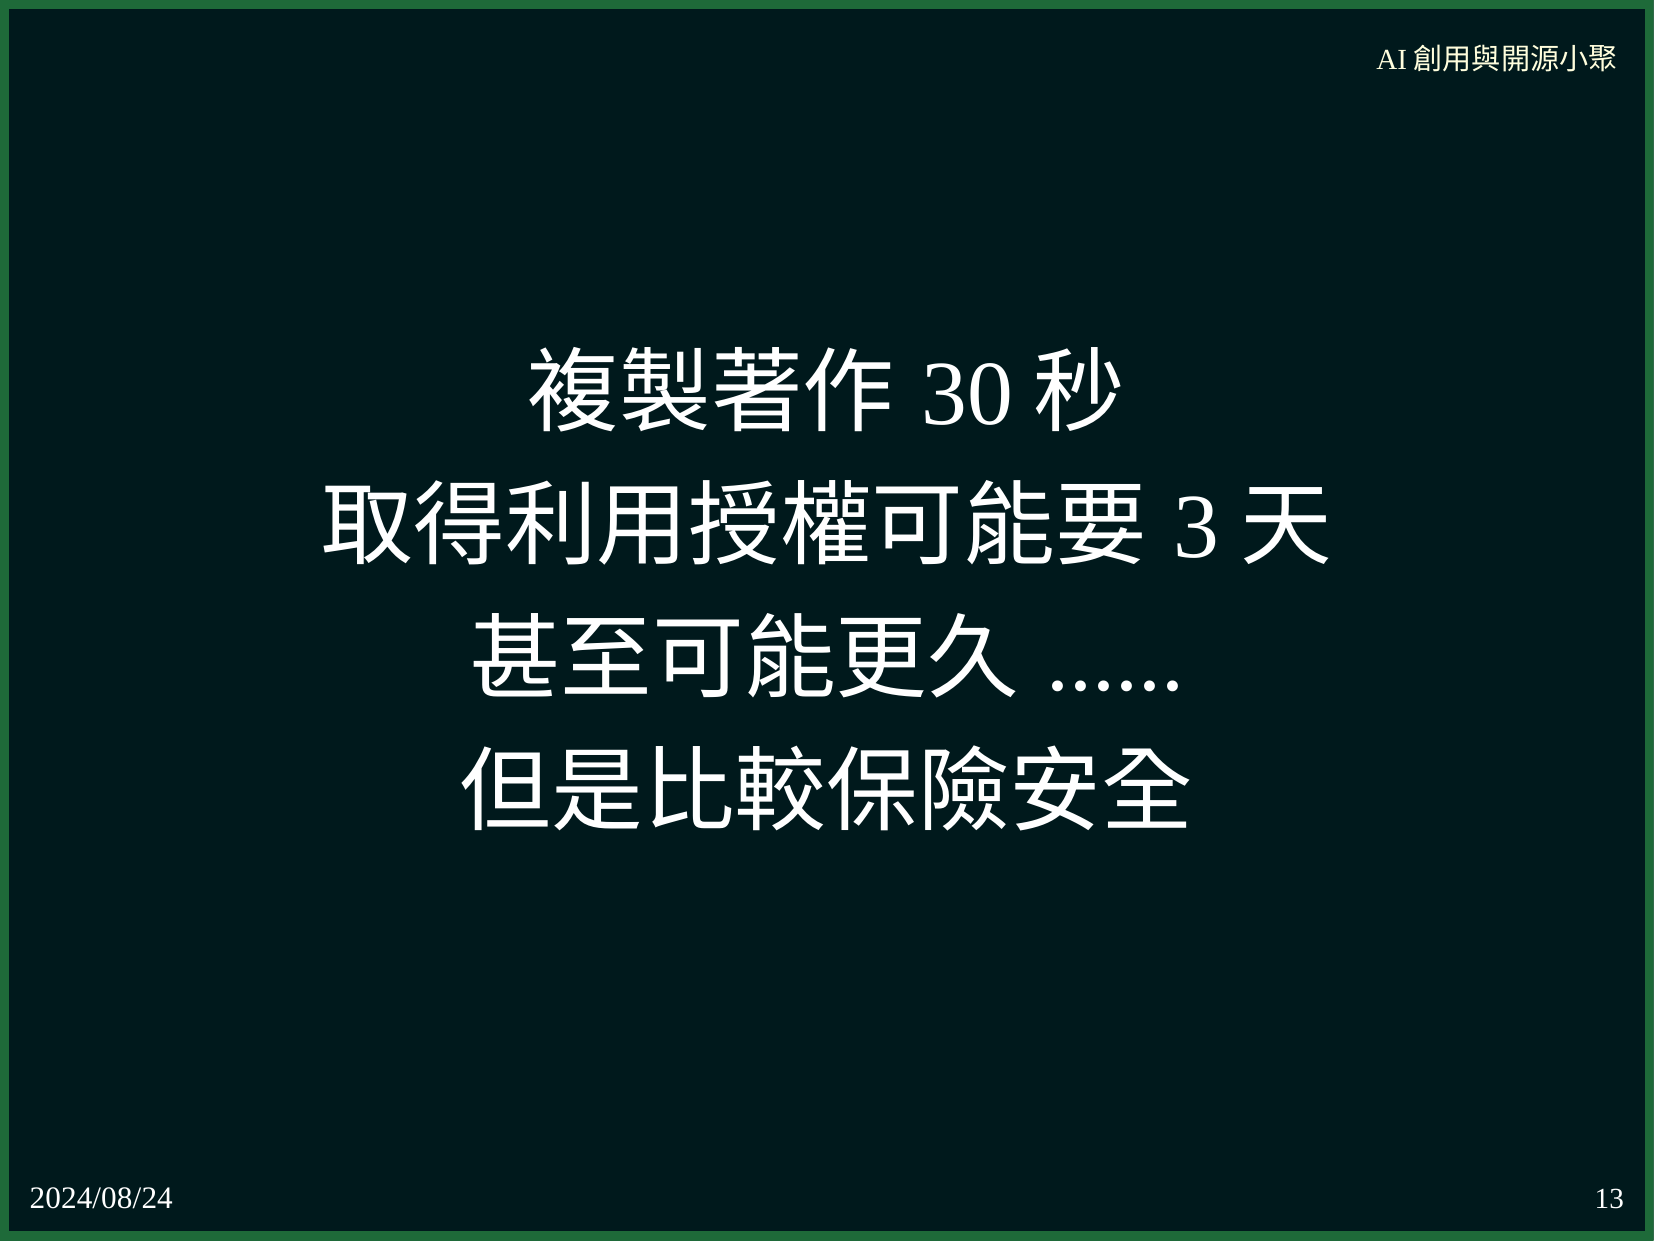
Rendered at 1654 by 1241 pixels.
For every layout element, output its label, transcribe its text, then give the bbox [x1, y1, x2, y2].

title 複製著作30秒 取得利用授權可能要3天 甚至可能更久...... 但是比較保險安全 [82, 242, 1571, 927]
